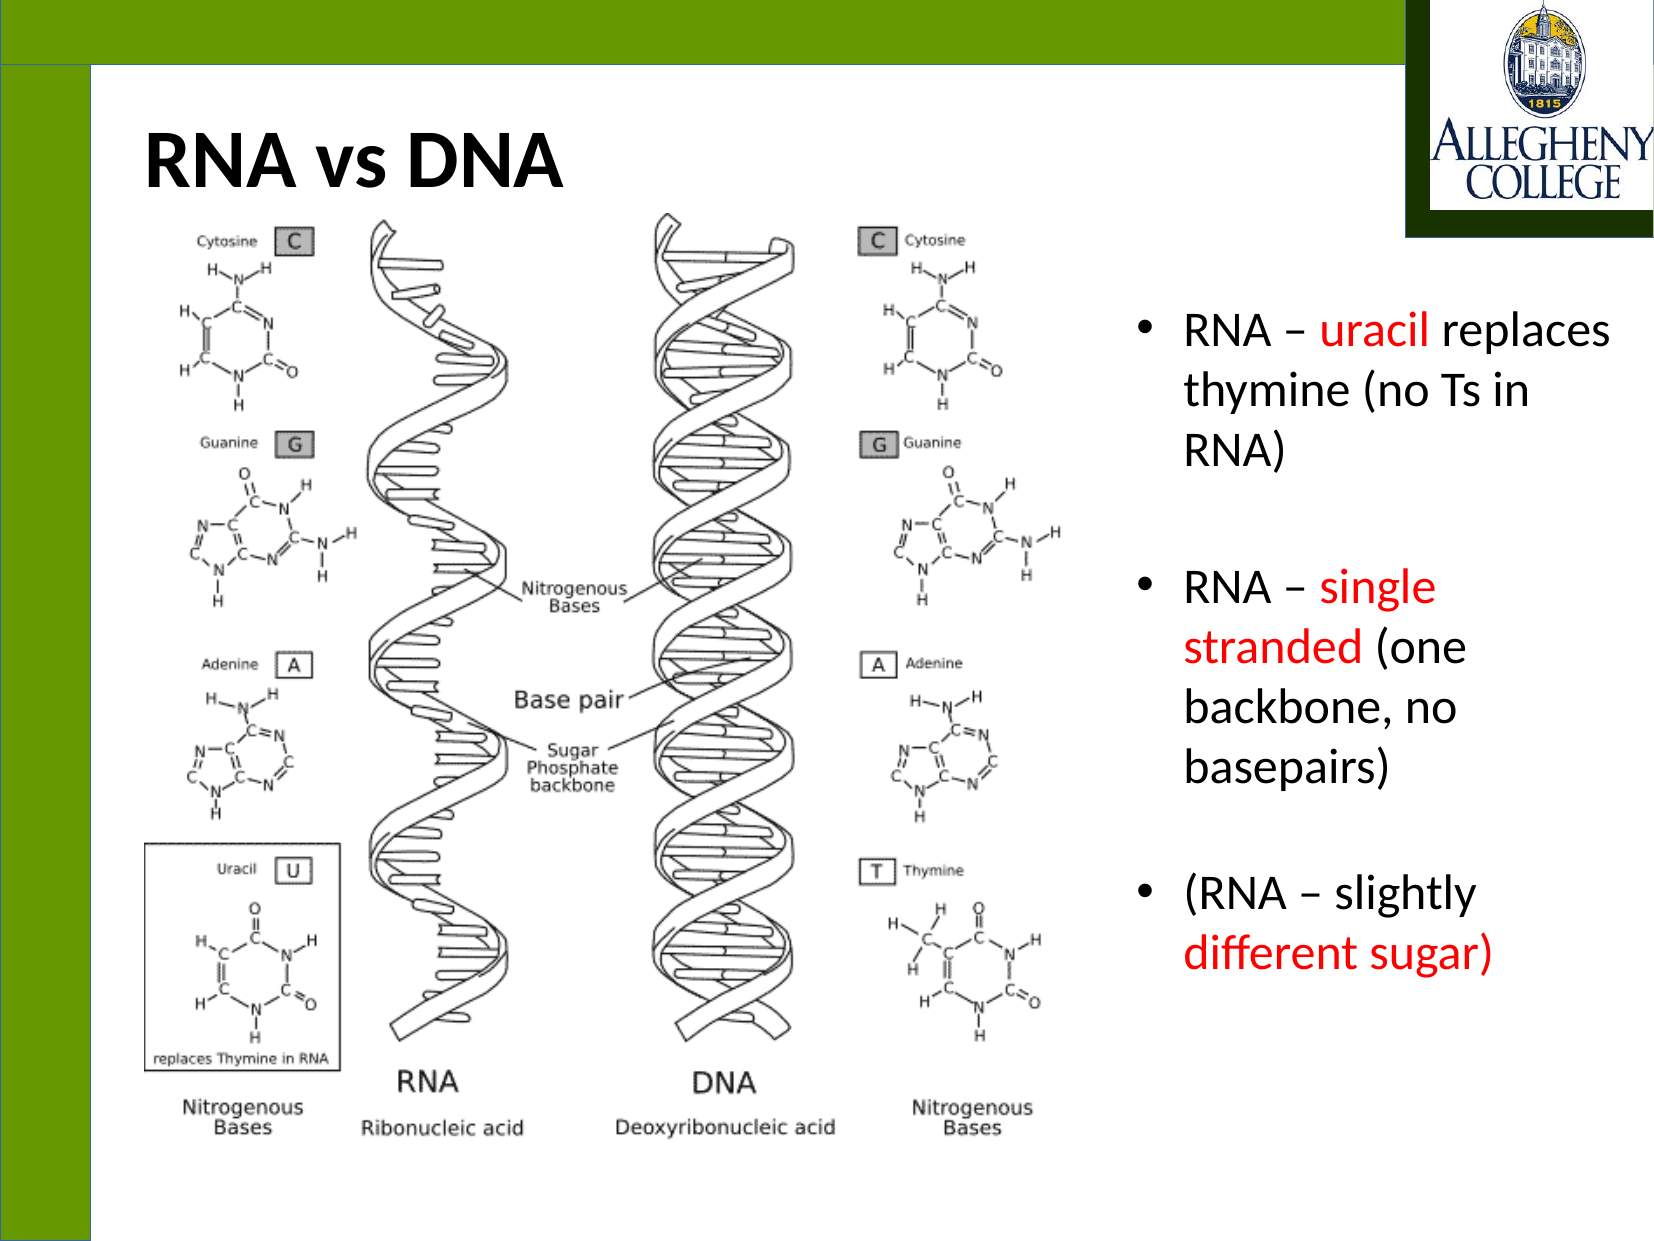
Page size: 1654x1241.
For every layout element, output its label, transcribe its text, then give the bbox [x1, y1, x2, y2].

title RNA vs DNA [91, 65, 627, 260]
text_box [0, 0, 1654, 1241]
picture [1430, 0, 1654, 210]
list RNA – uracil replaces thymine (no Ts in RNA) RNA – single stranded (one backbone, no basepairs) (RNA – slightly different sugar) [1121, 289, 1636, 1138]
picture [144, 153, 1069, 1212]
